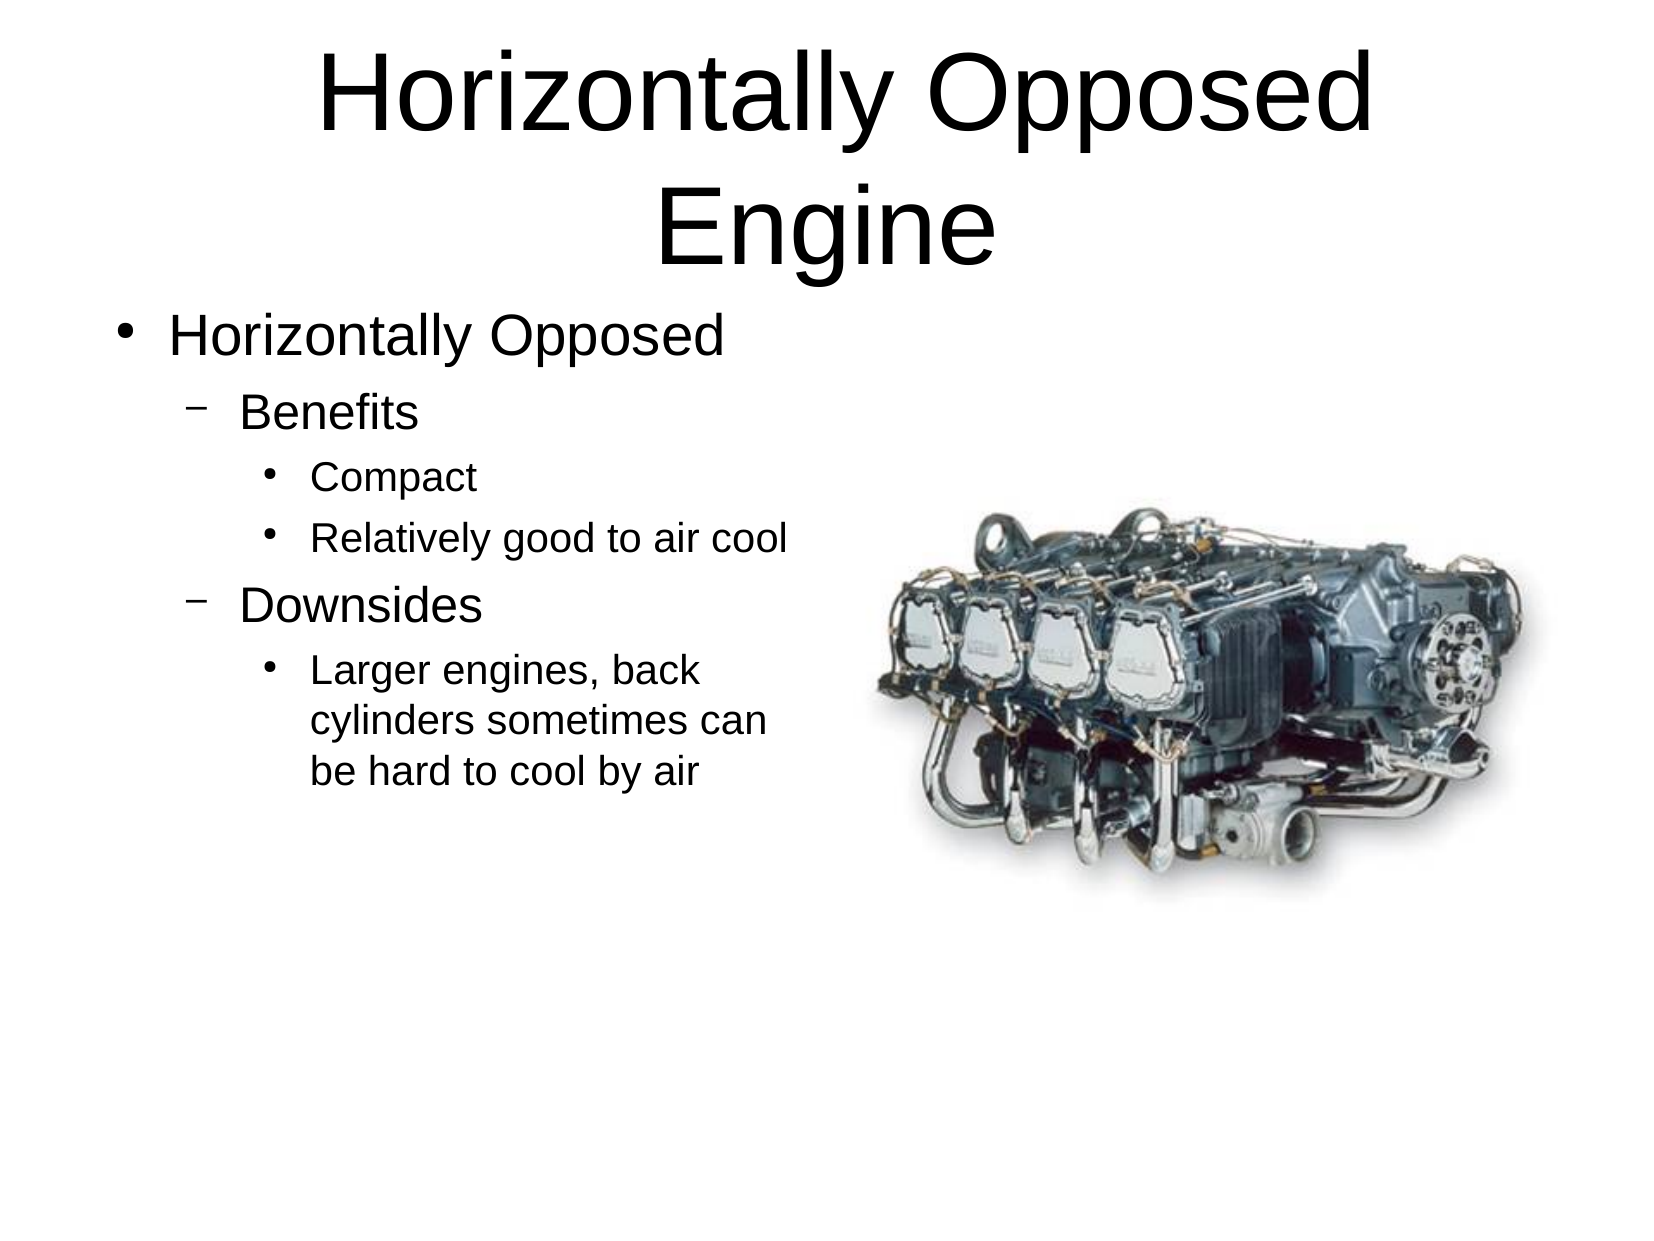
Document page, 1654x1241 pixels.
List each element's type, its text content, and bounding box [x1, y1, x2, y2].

list Horizontally Opposed Benefits Compact Relatively good to air cool Downsides Larger engines, back cylinders sometimes can be hard to cool by air [82, 289, 813, 1108]
picture [840, 470, 1571, 927]
title Horizontally Opposed Engine [82, 0, 1571, 309]
